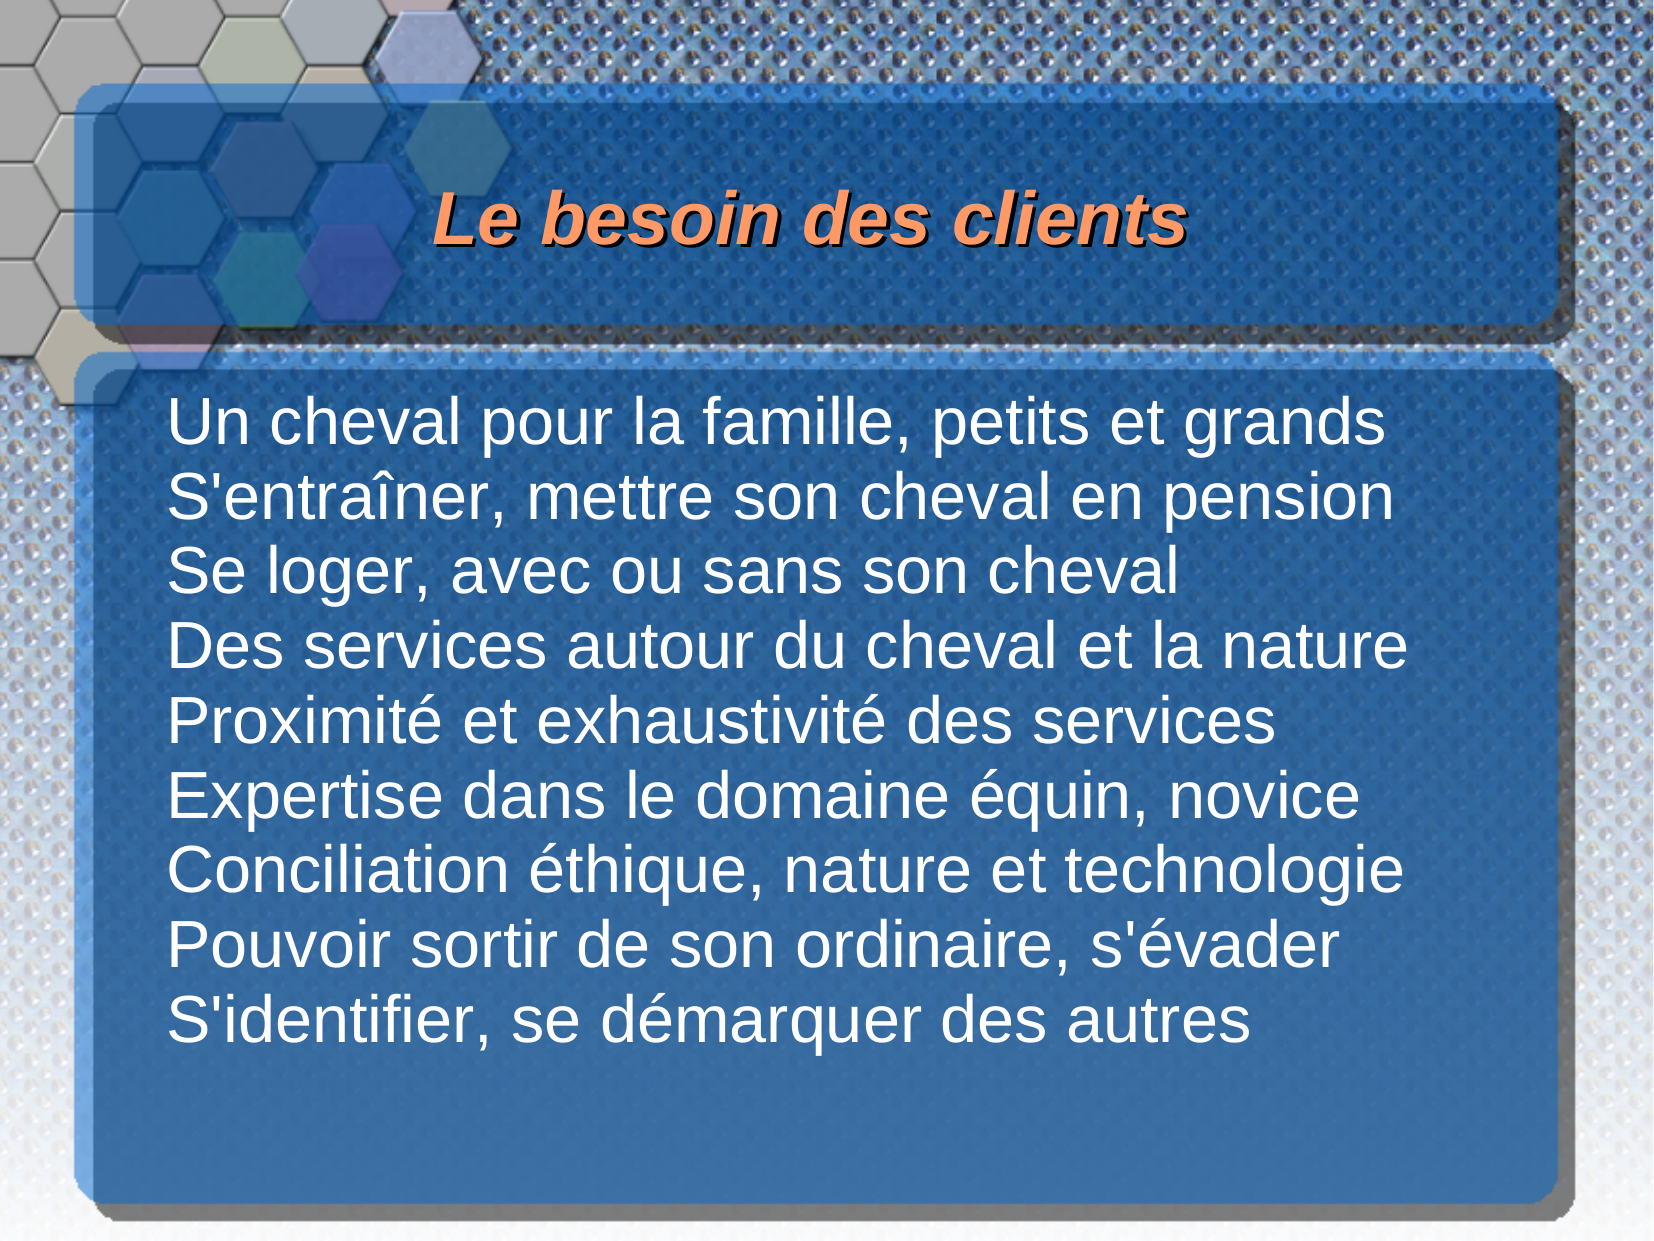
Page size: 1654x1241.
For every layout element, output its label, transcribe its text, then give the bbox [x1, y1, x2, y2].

list Un cheval pour la famille, petits et grands S'entraîner, mettre son cheval en pension Se loger, avec ou sans son cheval Des services autour du cheval et la nature Proximité et exhaustivité des services Expertise dans le domaine équin, novice Conciliation éthique, nature et technologie Pouvoir sortir de son ordinaire, s'évader S'identifier, se démarquer des autres [154, 383, 1536, 1166]
picture [0, 0, 1654, 1241]
title Le besoin des clients [88, 114, 1534, 322]
